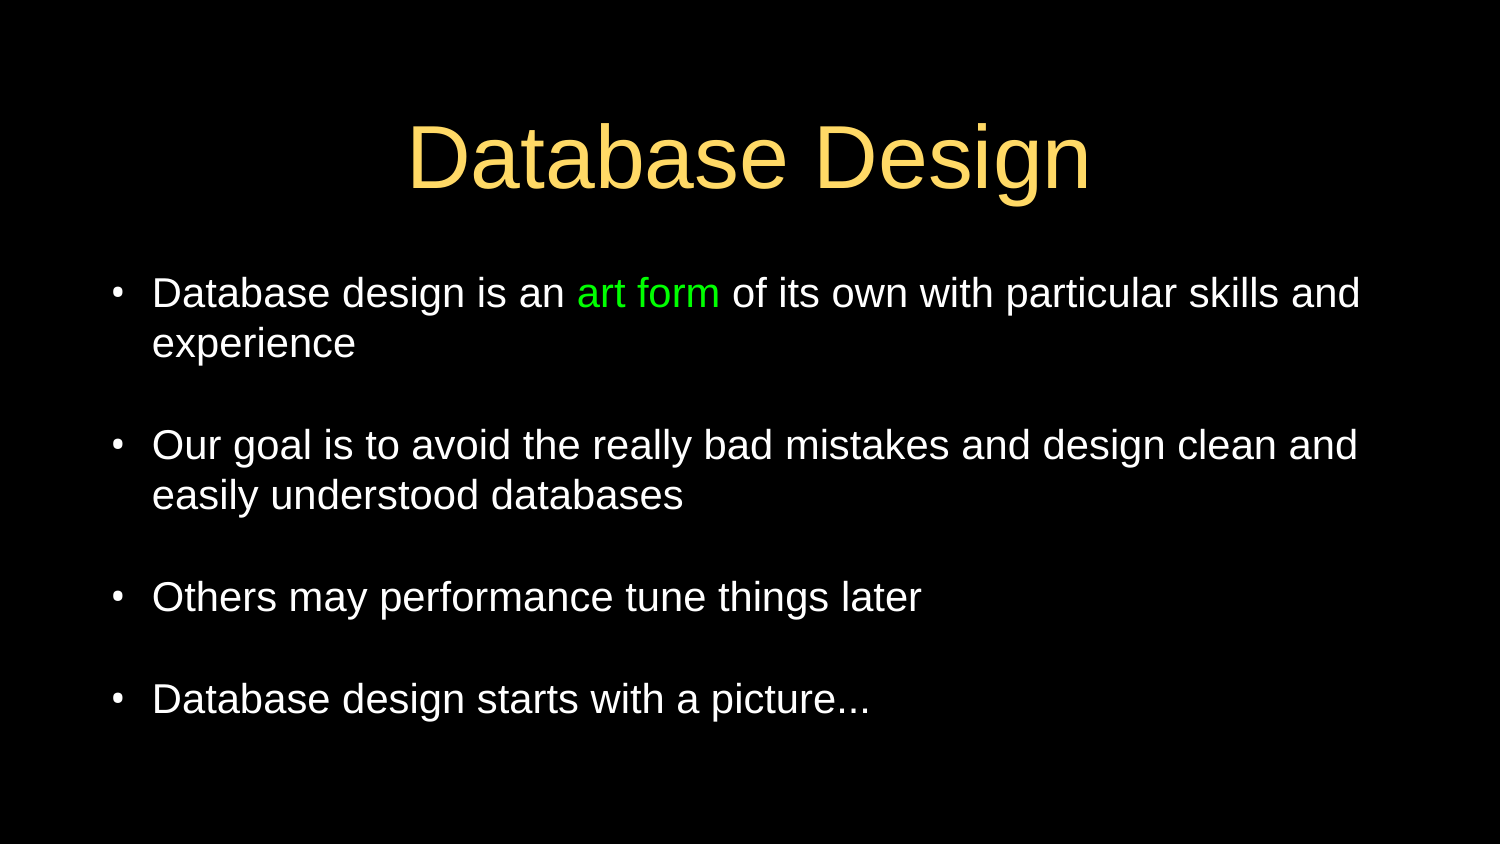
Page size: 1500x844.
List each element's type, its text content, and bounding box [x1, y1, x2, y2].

list Database design is an art form of its own with particular skills and experience Our goal is to avoid the really bad mistakes and design clean and easily understood databases Others may performance tune things later Database design starts with a picture... [106, 262, 1393, 767]
title Database Design [106, 71, 1393, 235]
